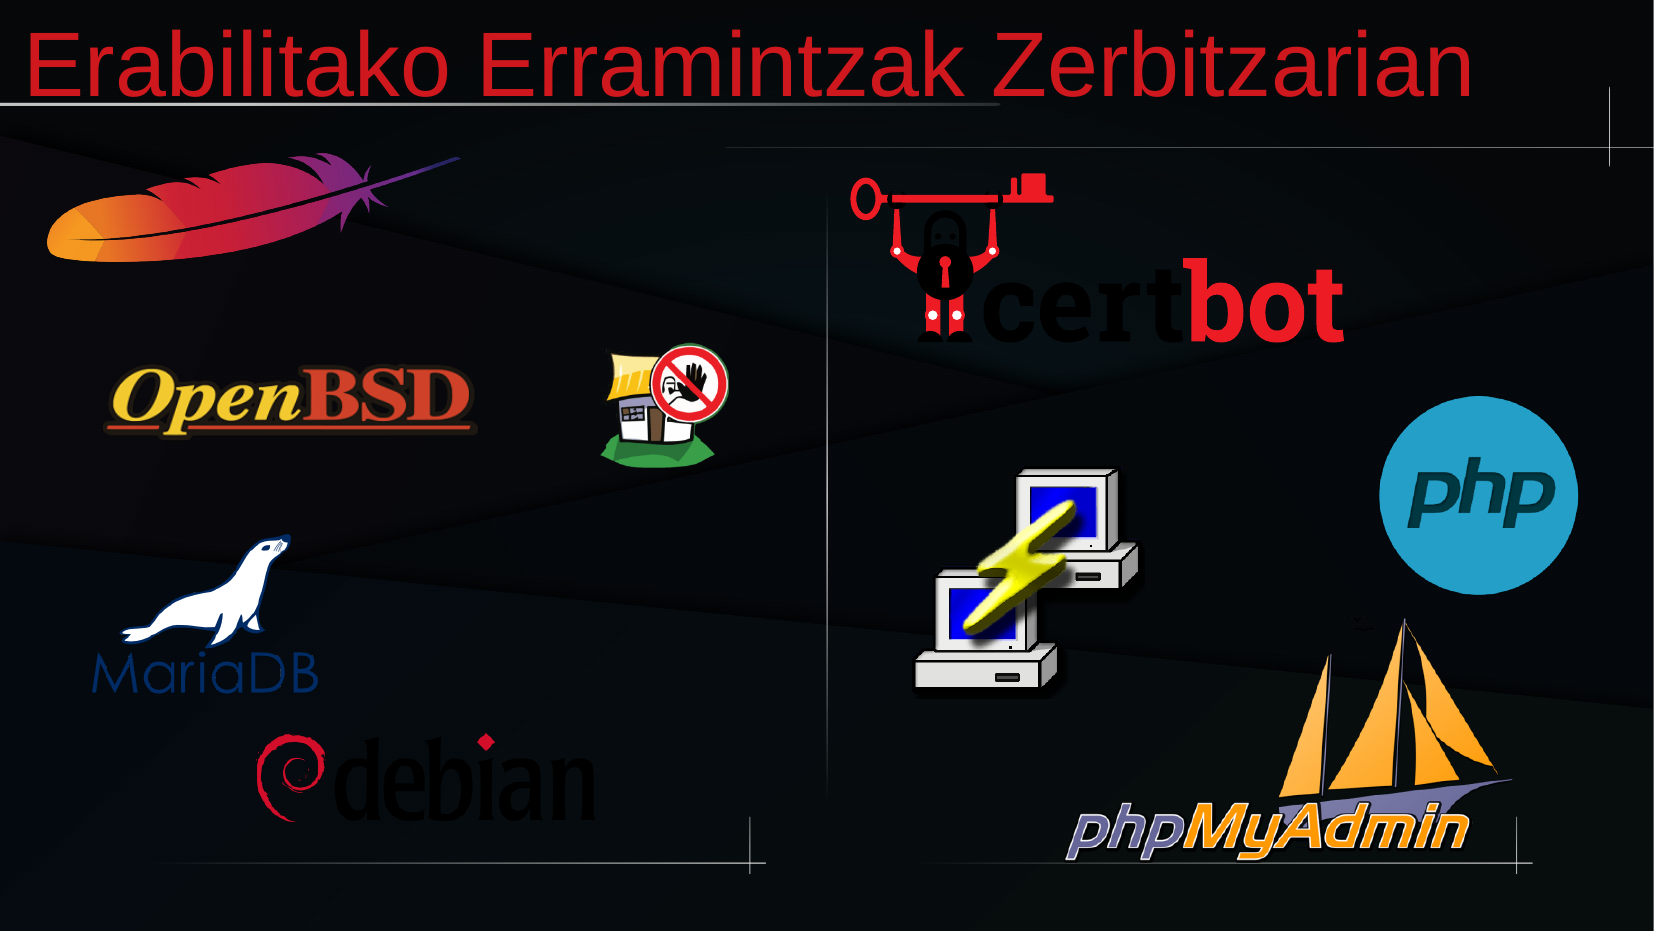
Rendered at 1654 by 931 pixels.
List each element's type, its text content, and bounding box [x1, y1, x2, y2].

title Erabilitako Erramintzak Zerbitzarian [23, 11, 1589, 119]
picture [0, 0, 1654, 931]
